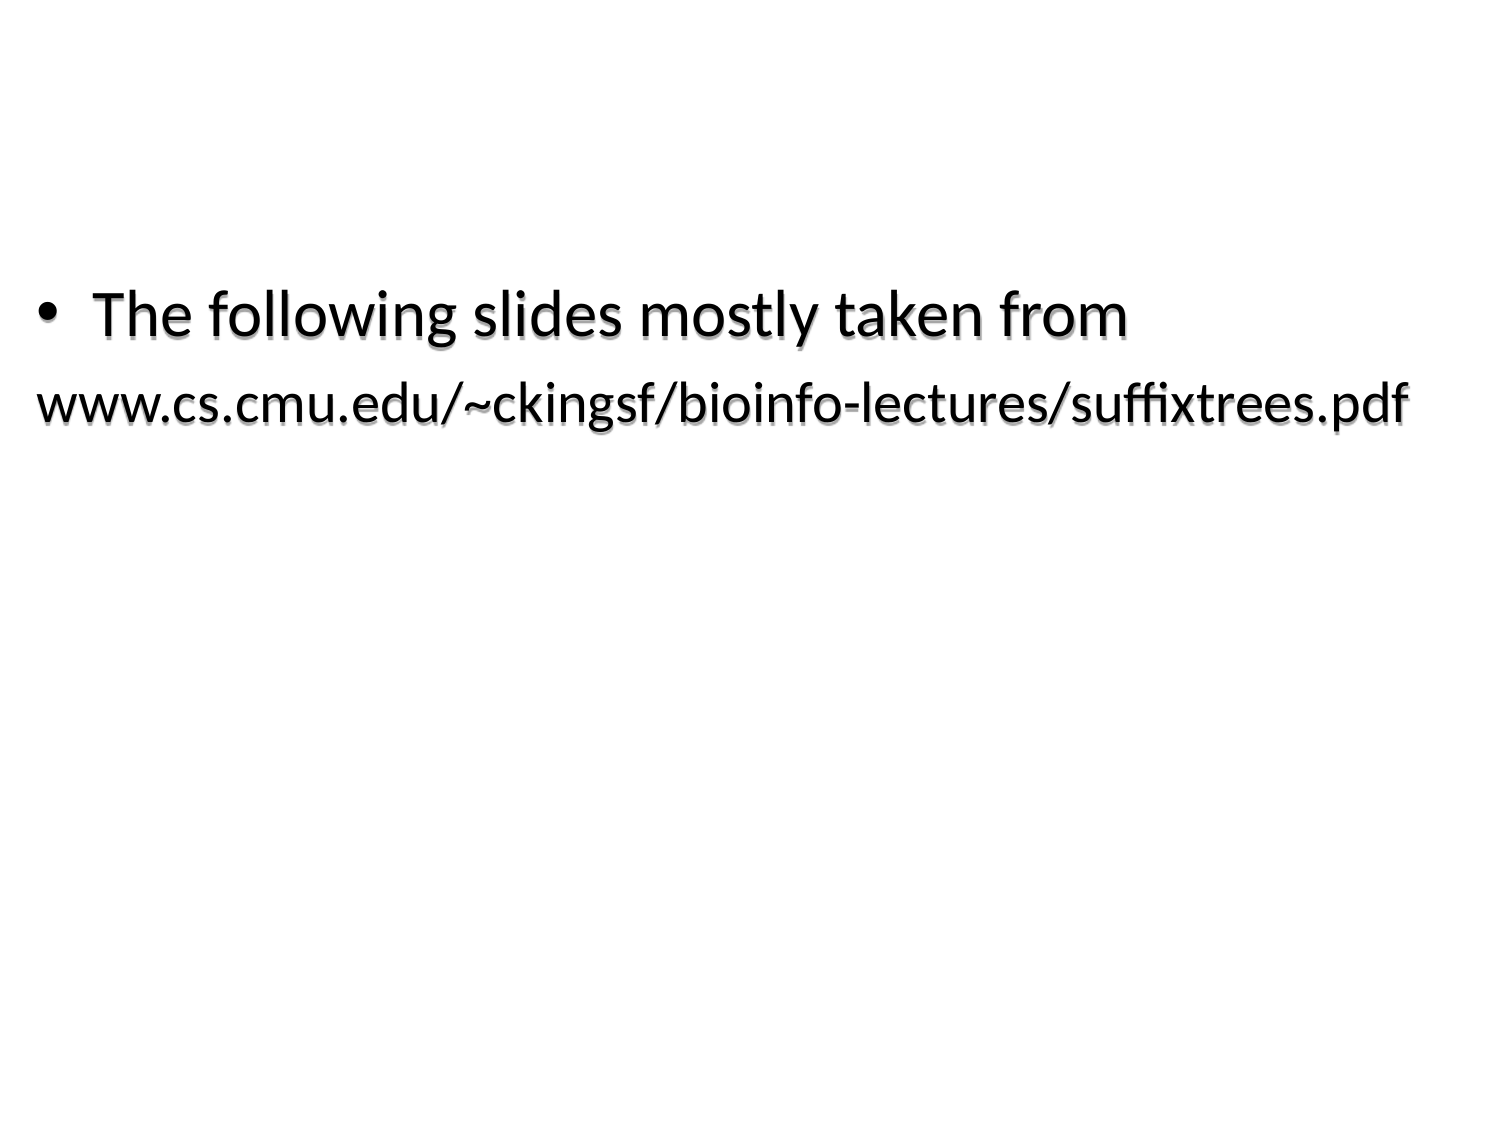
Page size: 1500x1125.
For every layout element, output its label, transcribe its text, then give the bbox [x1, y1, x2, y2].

list The following slides mostly taken from www.cs.cmu.edu/~ckingsf/bioinfo-lectures/suffixtrees.pdf [21, 262, 1481, 1005]
